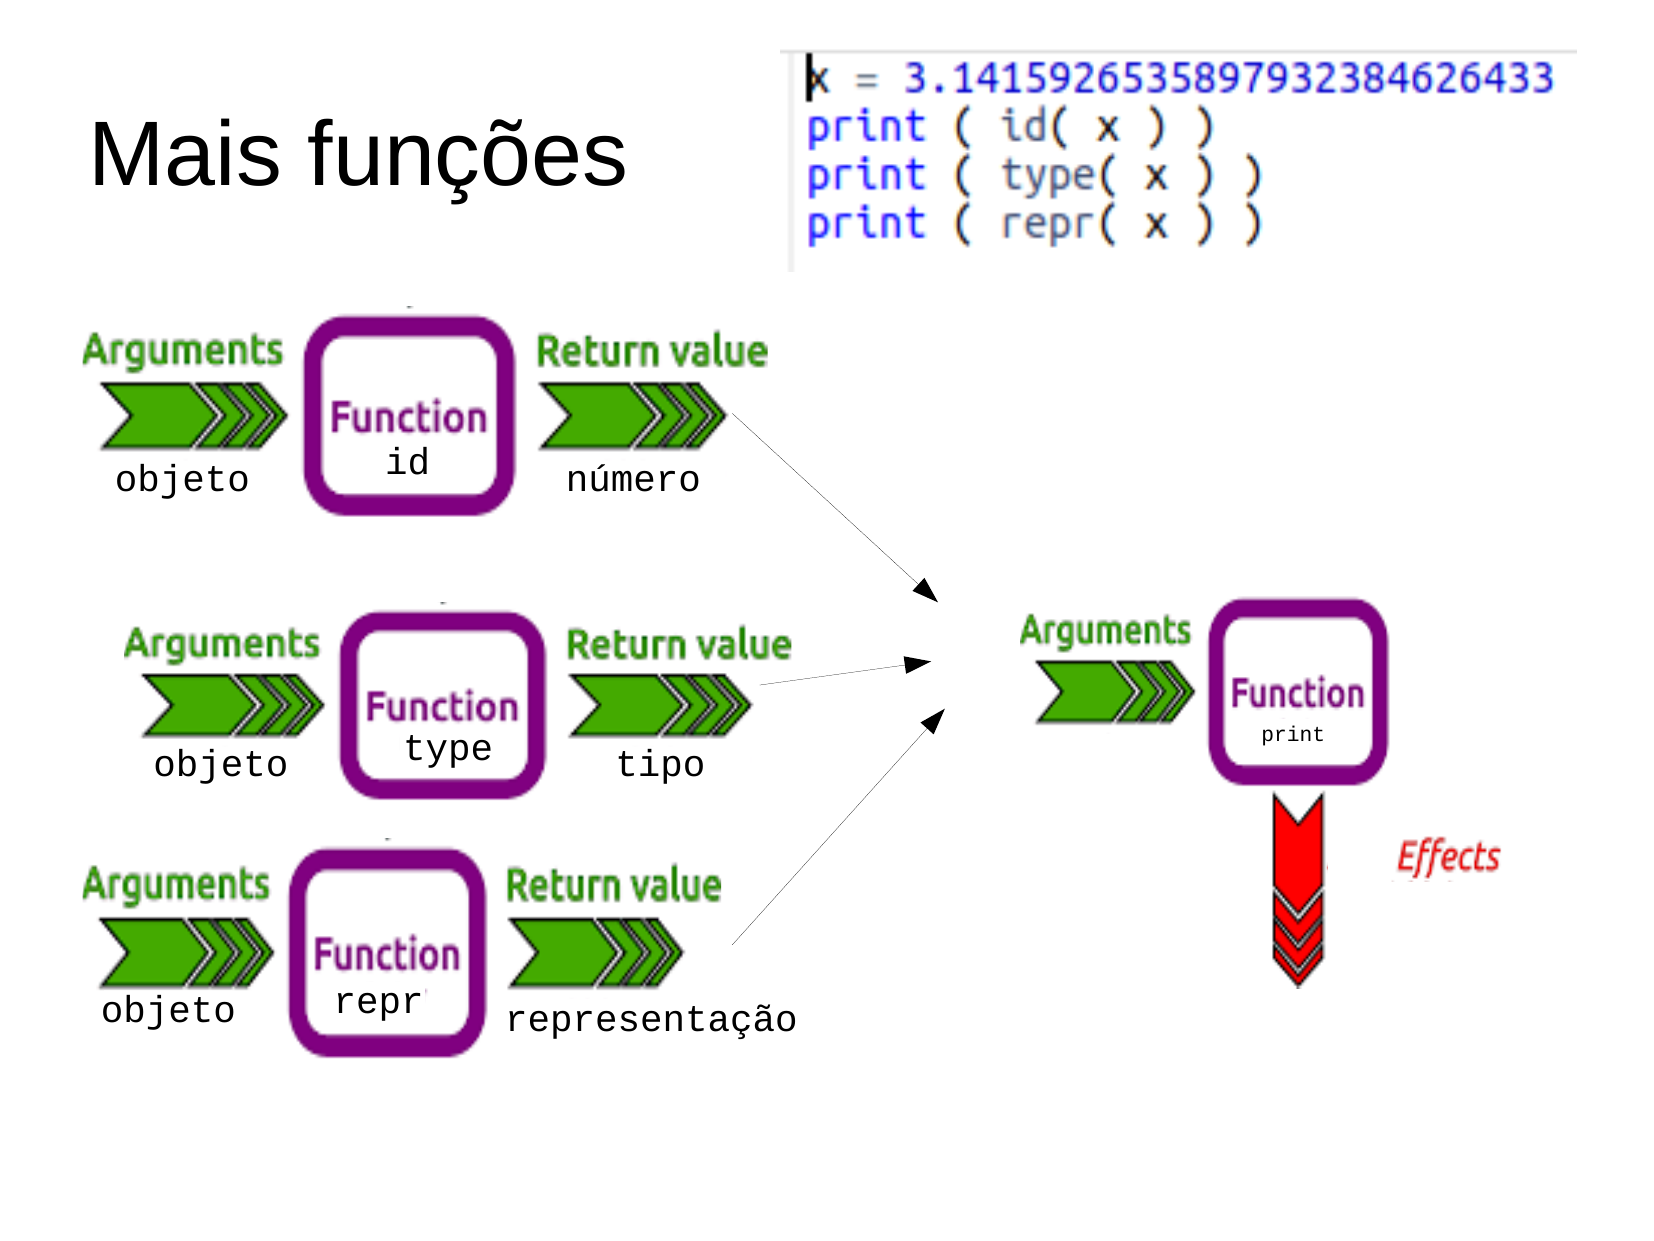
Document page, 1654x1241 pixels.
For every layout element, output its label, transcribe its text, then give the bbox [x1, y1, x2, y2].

text_box representação [499, 999, 804, 1044]
picture [82, 306, 768, 520]
text_box objeto [104, 990, 233, 1035]
text_box objeto [219, 1004, 230, 1020]
picture [994, 596, 1512, 1004]
text_box número [541, 460, 726, 503]
text_box id [358, 442, 458, 486]
text_box tipo [571, 746, 750, 787]
picture [82, 838, 722, 1062]
picture [780, 27, 1577, 272]
text_box objeto [106, 1004, 117, 1020]
text_box objeto [153, 746, 288, 787]
title Mais funções [88, 18, 1577, 291]
text_box objeto [113, 460, 252, 503]
picture [124, 602, 792, 804]
text_box type [399, 730, 497, 771]
text_box repr [332, 981, 425, 1026]
